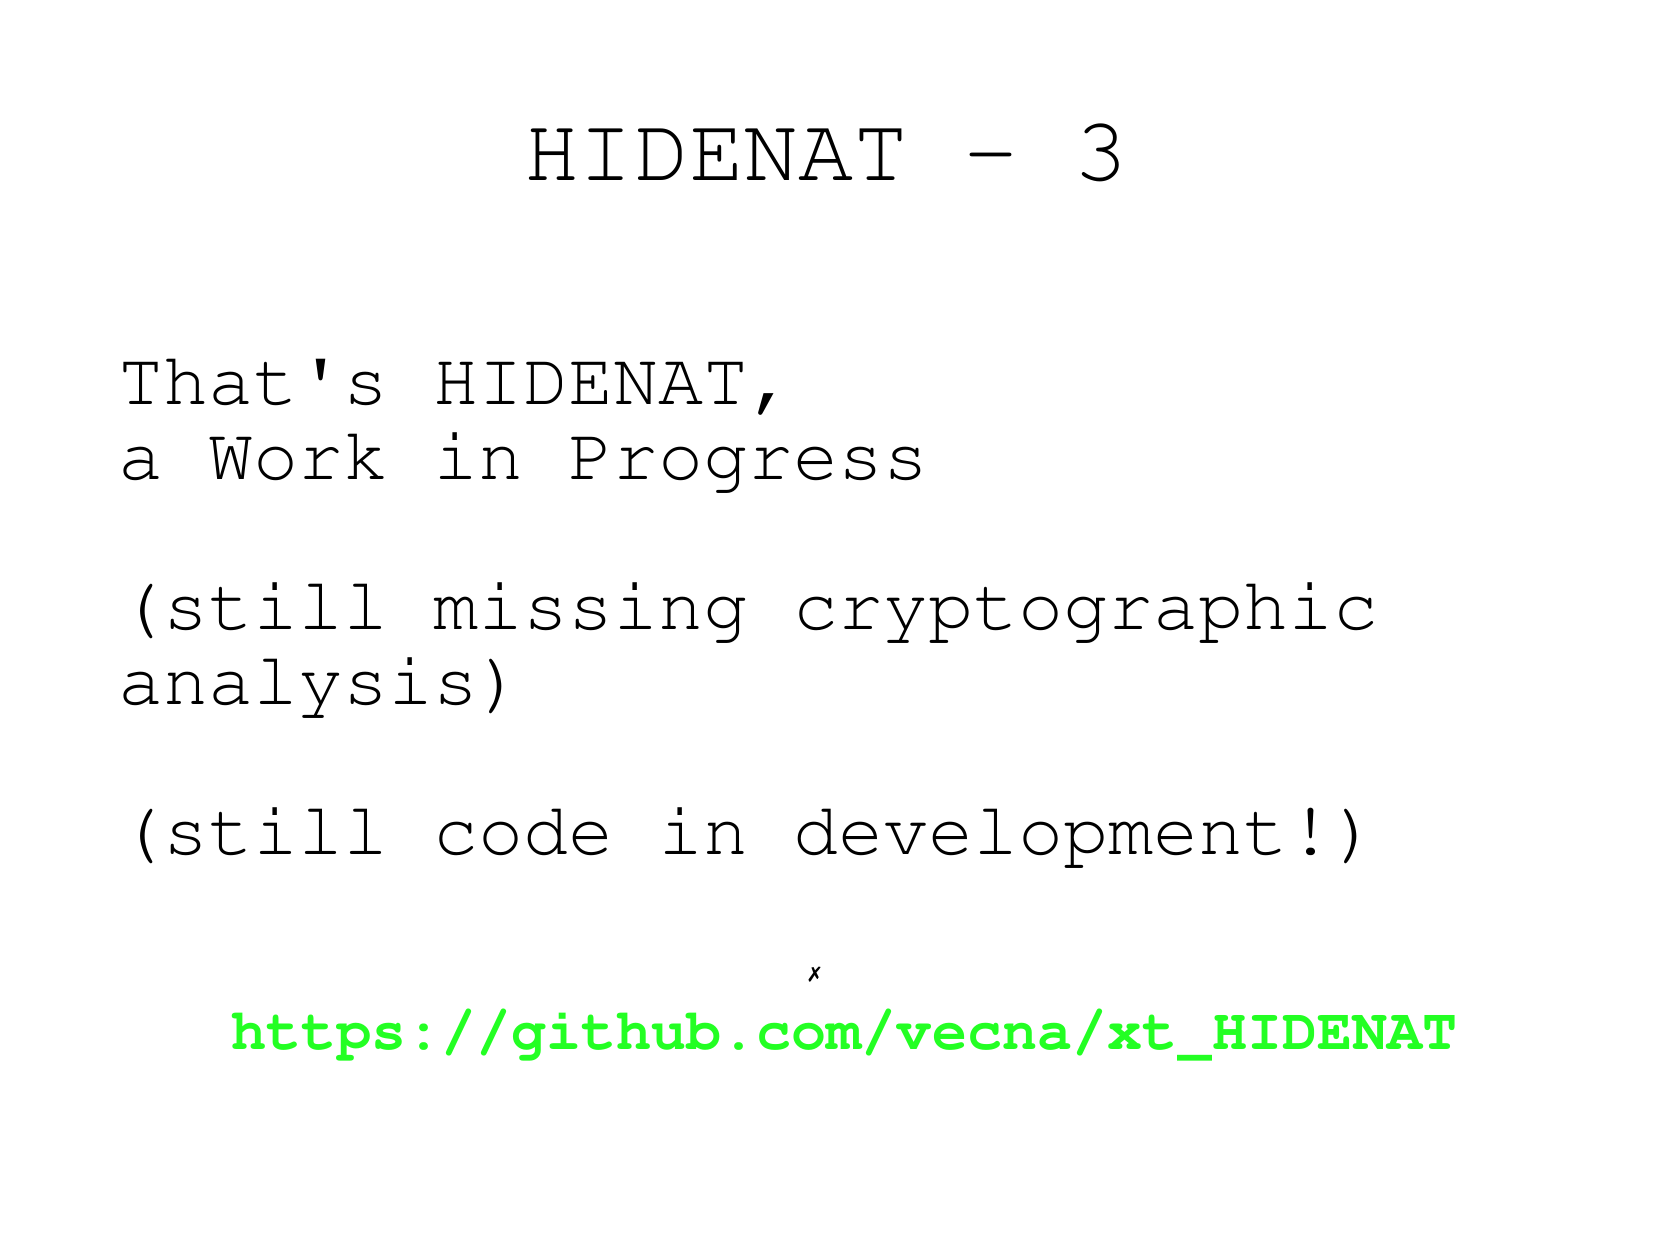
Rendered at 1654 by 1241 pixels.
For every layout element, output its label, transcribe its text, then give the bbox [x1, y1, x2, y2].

subtitle That's HIDENAT, a Work in Progress (still missing cryptographic analysis) (still code in development!) https://github.com/vecna/xt_HIDENAT [82, 343, 1571, 1063]
title HIDENAT - 3 [82, 49, 1571, 257]
